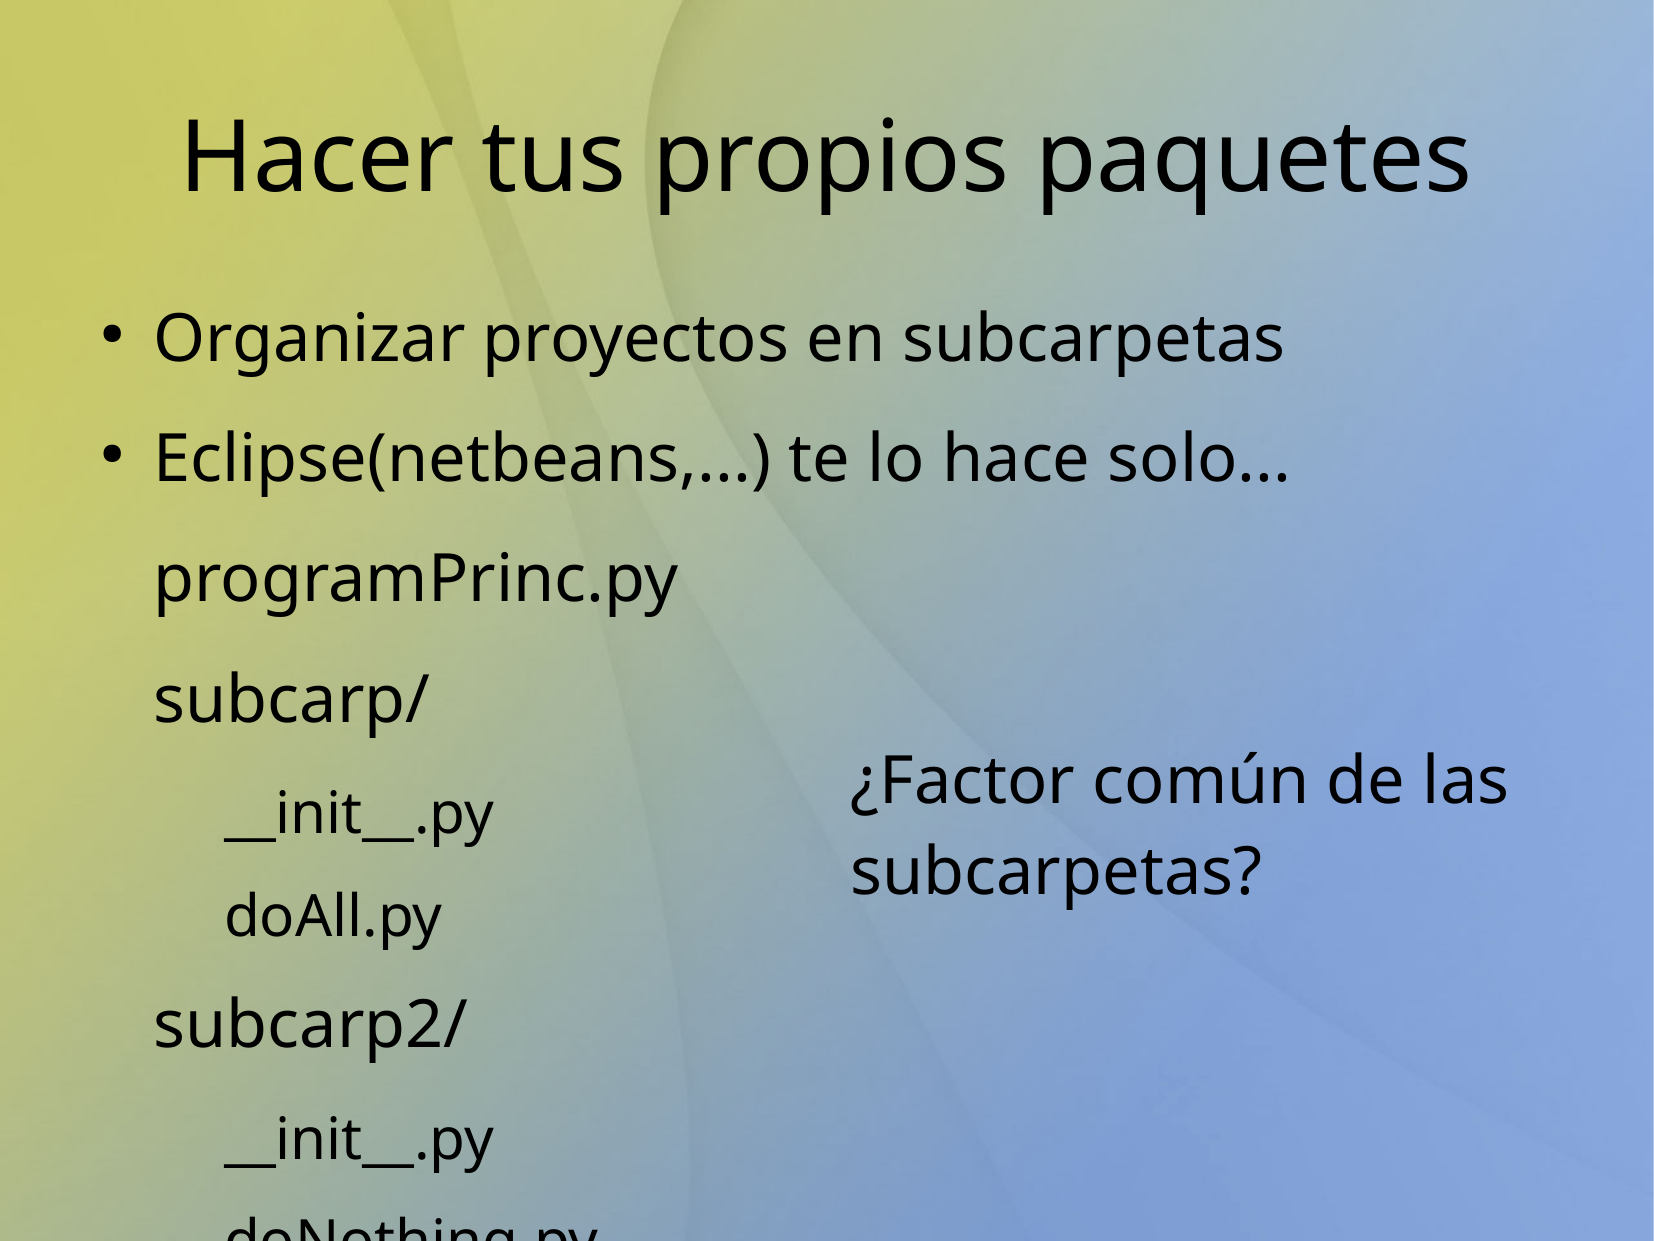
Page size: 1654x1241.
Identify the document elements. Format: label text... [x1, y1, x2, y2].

title Hacer tus propios paquetes [82, 49, 1571, 257]
picture [0, 0, 1654, 1241]
list ¿Factor común de las subcarpetas? [779, 732, 1608, 934]
list Organizar proyectos en subcarpetas Eclipse(netbeans,...) te lo hace solo... programPrinc.py subcarp/ __init__.py doAll.py subcarp2/ __init__.py doNothing.py [82, 290, 1571, 1241]
